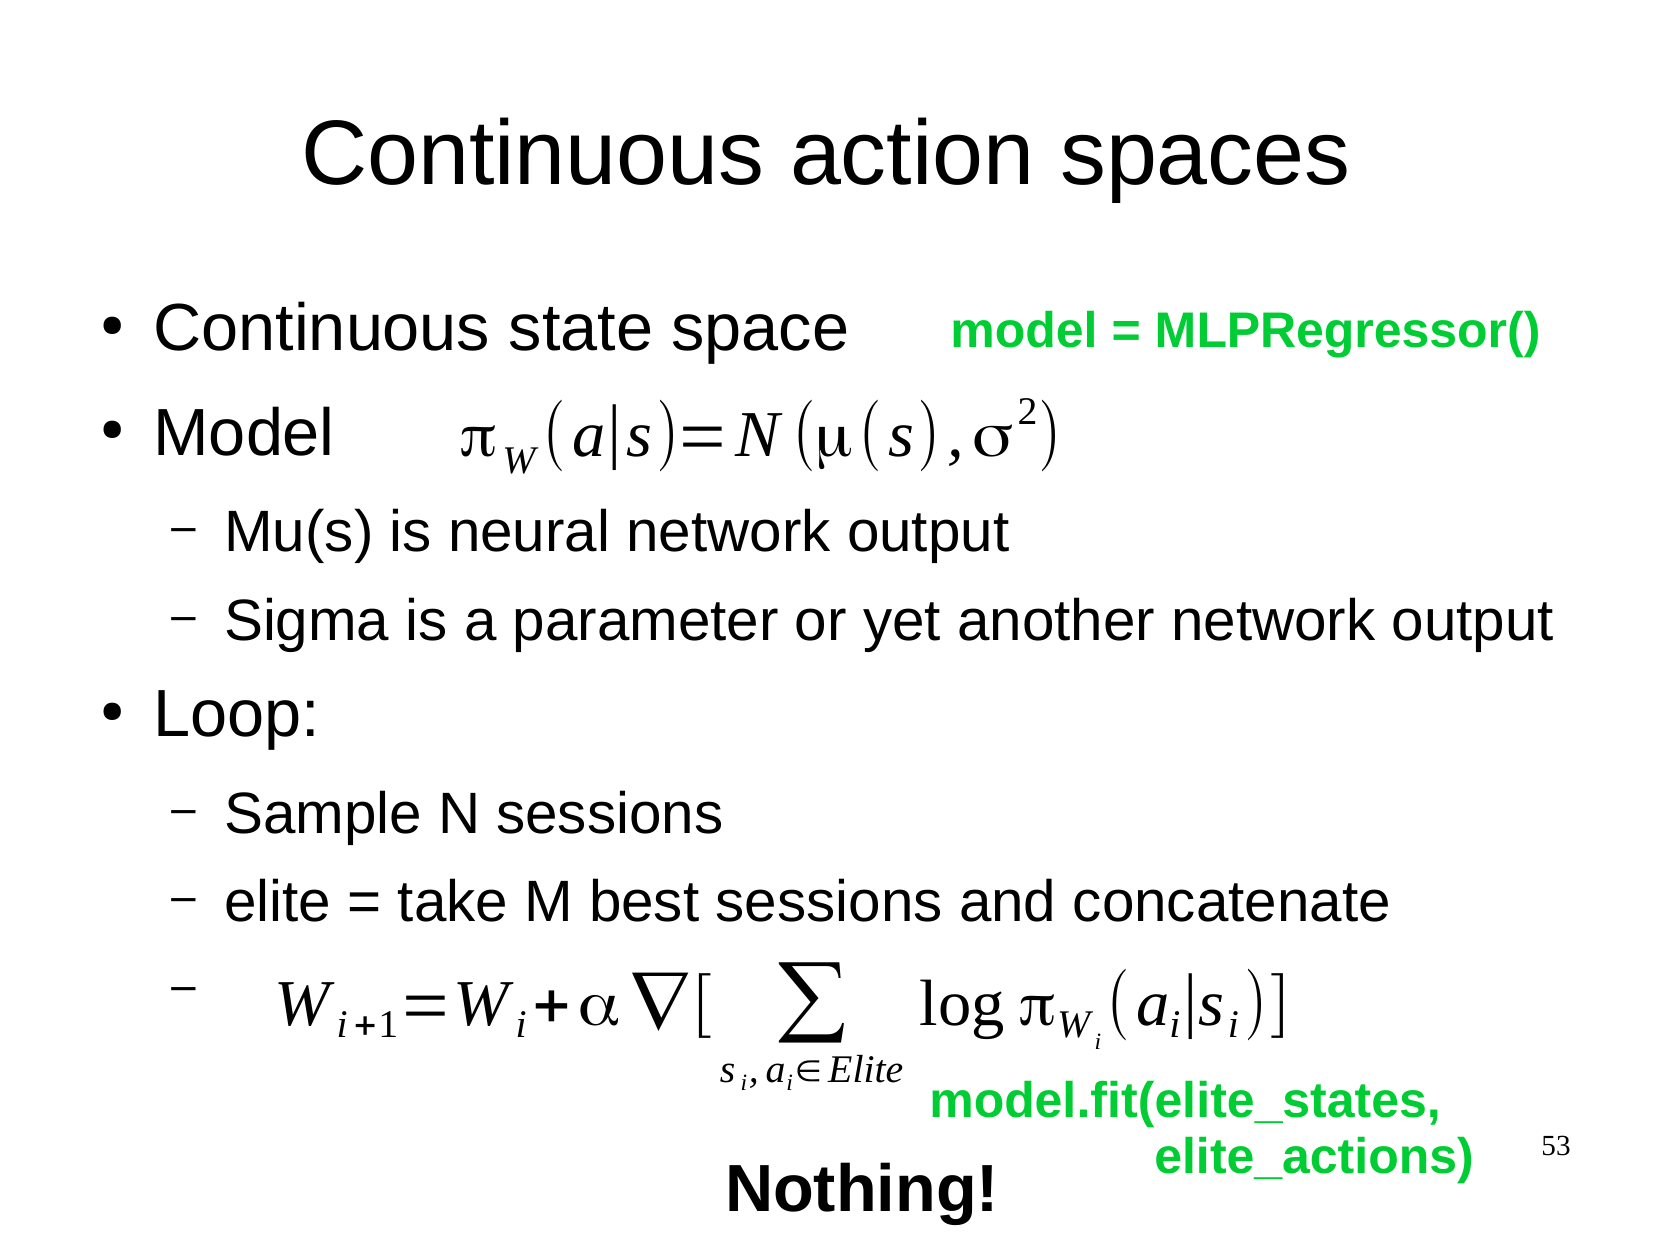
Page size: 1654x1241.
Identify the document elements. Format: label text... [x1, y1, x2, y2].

list Continuous state space Model Mu(s) is neural network output Sigma is a parameter or yet another network output Loop: Sample N sessions elite = take M best sessions and concatenate Nothing! [82, 290, 1571, 1241]
chart [444, 387, 1078, 480]
chart [257, 955, 1303, 1097]
text_box model = MLPRegressor() [935, 295, 1631, 375]
text_box model.fit(elite_states, elite_actions) [914, 1065, 1654, 1193]
title Continuous action spaces [82, 49, 1571, 257]
